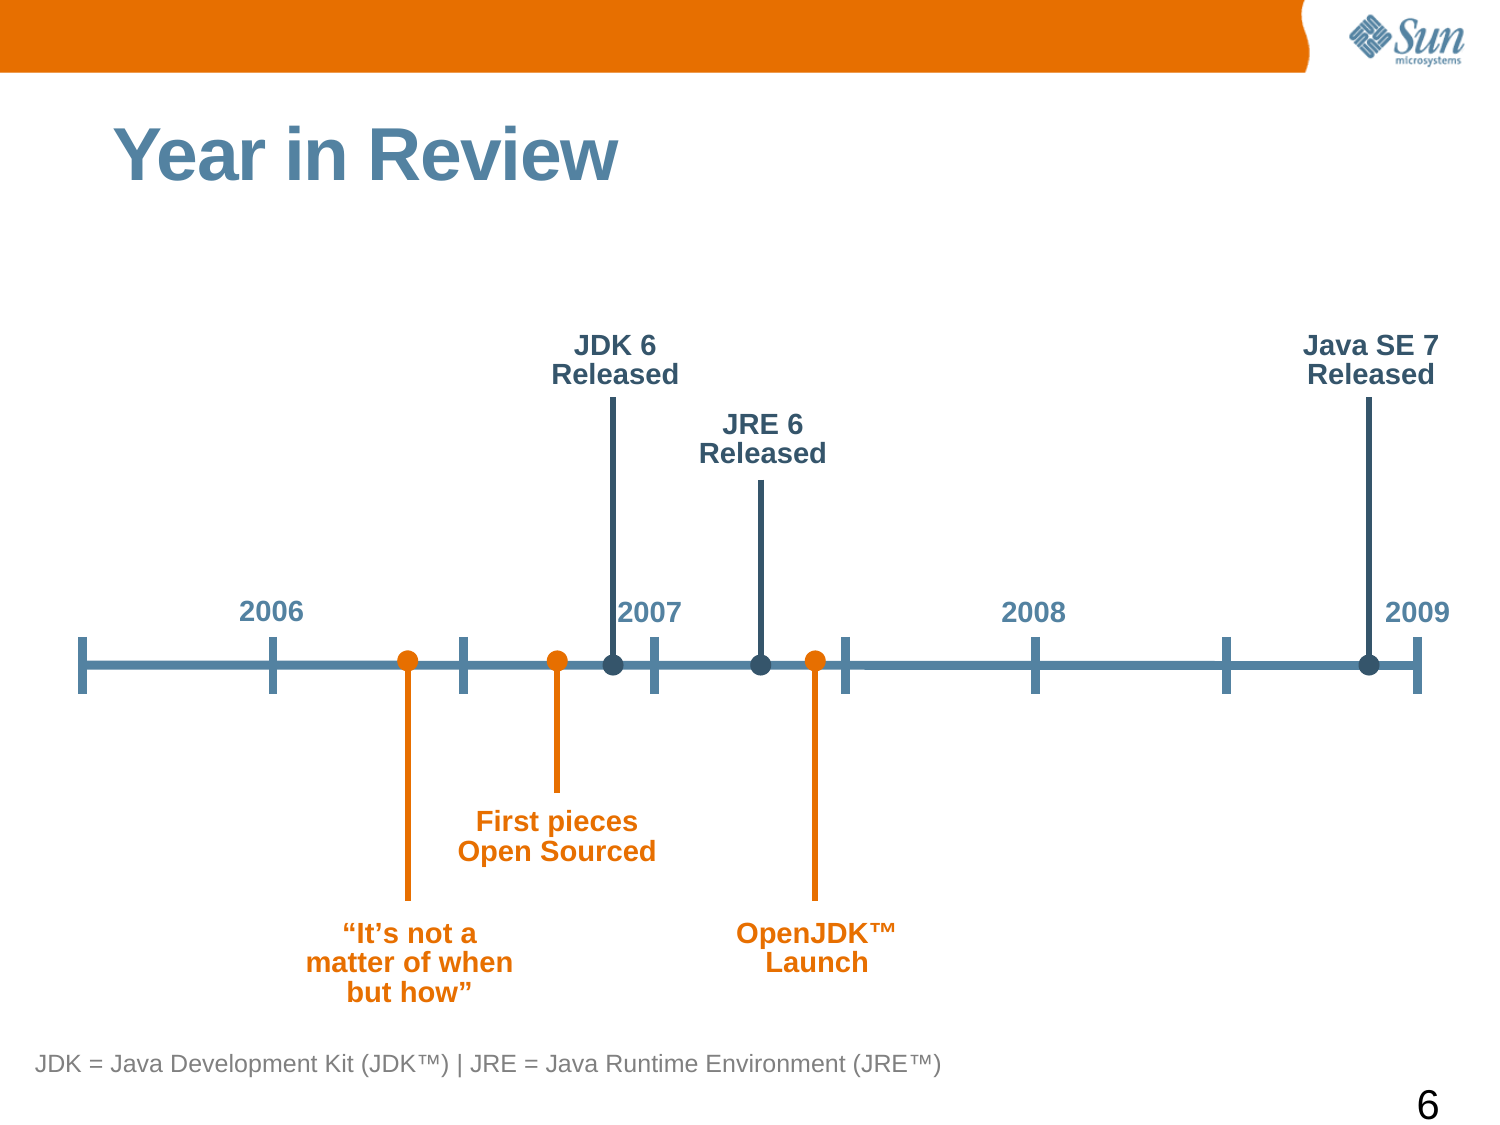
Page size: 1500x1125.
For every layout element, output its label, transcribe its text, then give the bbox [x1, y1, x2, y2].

text_box OpenJDK™ Launch [711, 919, 923, 984]
text_box First pieces Open Sourced [451, 808, 663, 872]
text_box JDK = Java Development Kit (JDK™) | JRE = Java Runtime Environment (JRE™) [27, 1007, 1380, 1086]
picture [0, 0, 1500, 75]
text_box JRE 6 Released [657, 410, 869, 475]
text_box Java SE 7 Released [1265, 332, 1477, 396]
title Year in Review [112, 119, 1417, 271]
text_box 2009 [1384, 593, 1452, 632]
text_box 2008 [1000, 593, 1068, 631]
text_box 2007 [616, 592, 684, 631]
text_box JDK 6 Released [509, 332, 722, 396]
text_box “It’s not a matter of when but how” [303, 919, 516, 1014]
text_box 2006 [238, 592, 306, 631]
